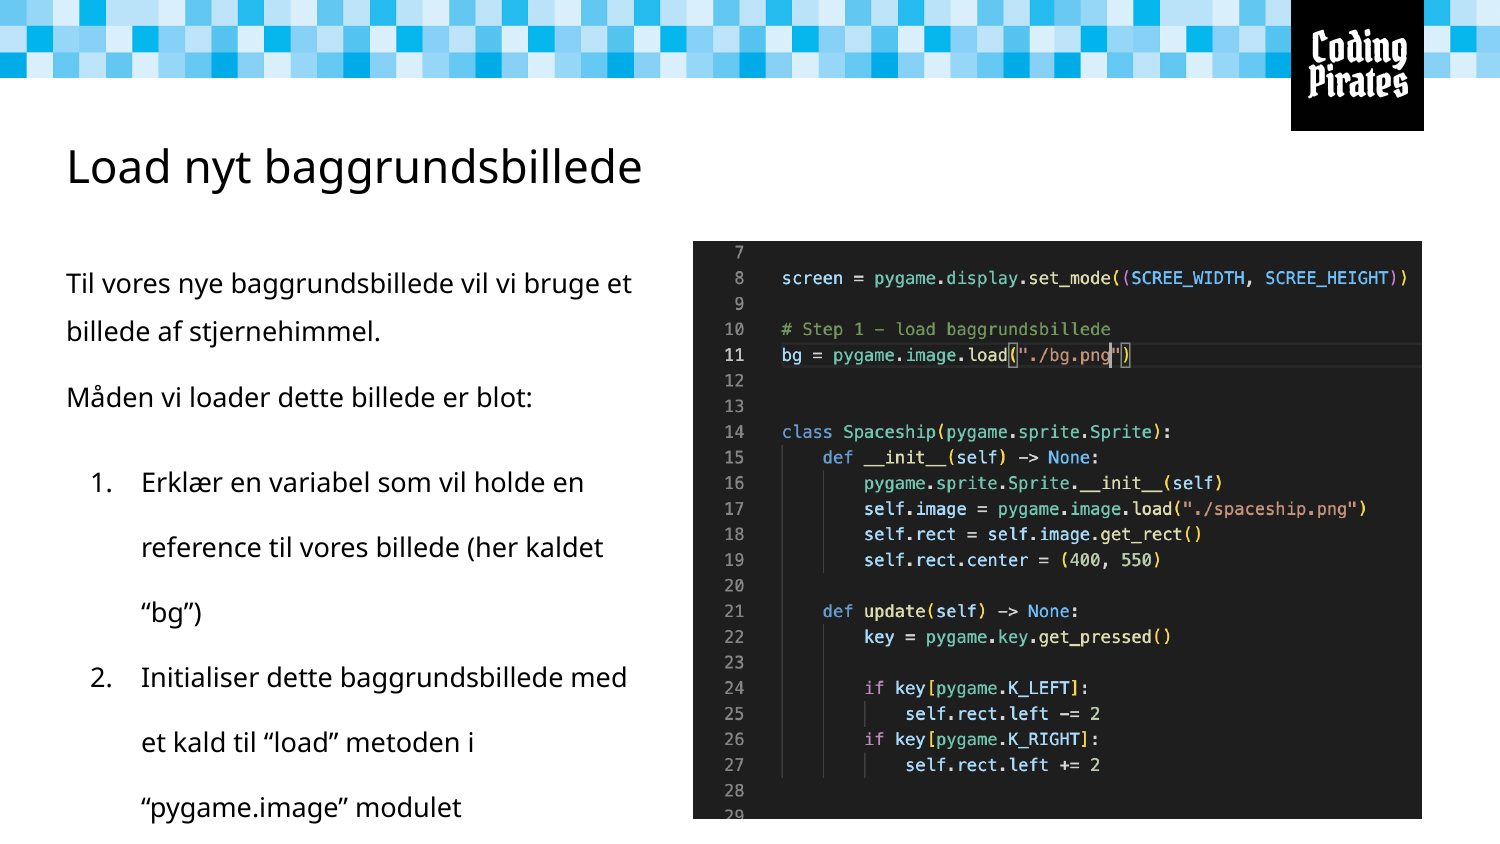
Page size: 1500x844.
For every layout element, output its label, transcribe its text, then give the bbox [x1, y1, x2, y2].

picture [1291, 0, 1424, 131]
picture [0, 0, 1056, 78]
picture [693, 241, 1422, 819]
list Til vores nye baggrundsbillede vil vi bruge et billede af stjernehimmel. Måden vi loader dette billede er blot: Erklær en variabel som vil holde en reference til vores billede (her kaldet “bg”) Initialiser dette baggrundsbillede med et kald til “load” metoden i “pygame.image” modulet [51, 234, 669, 800]
title Load nyt baggrundsbillede [51, 123, 1388, 217]
